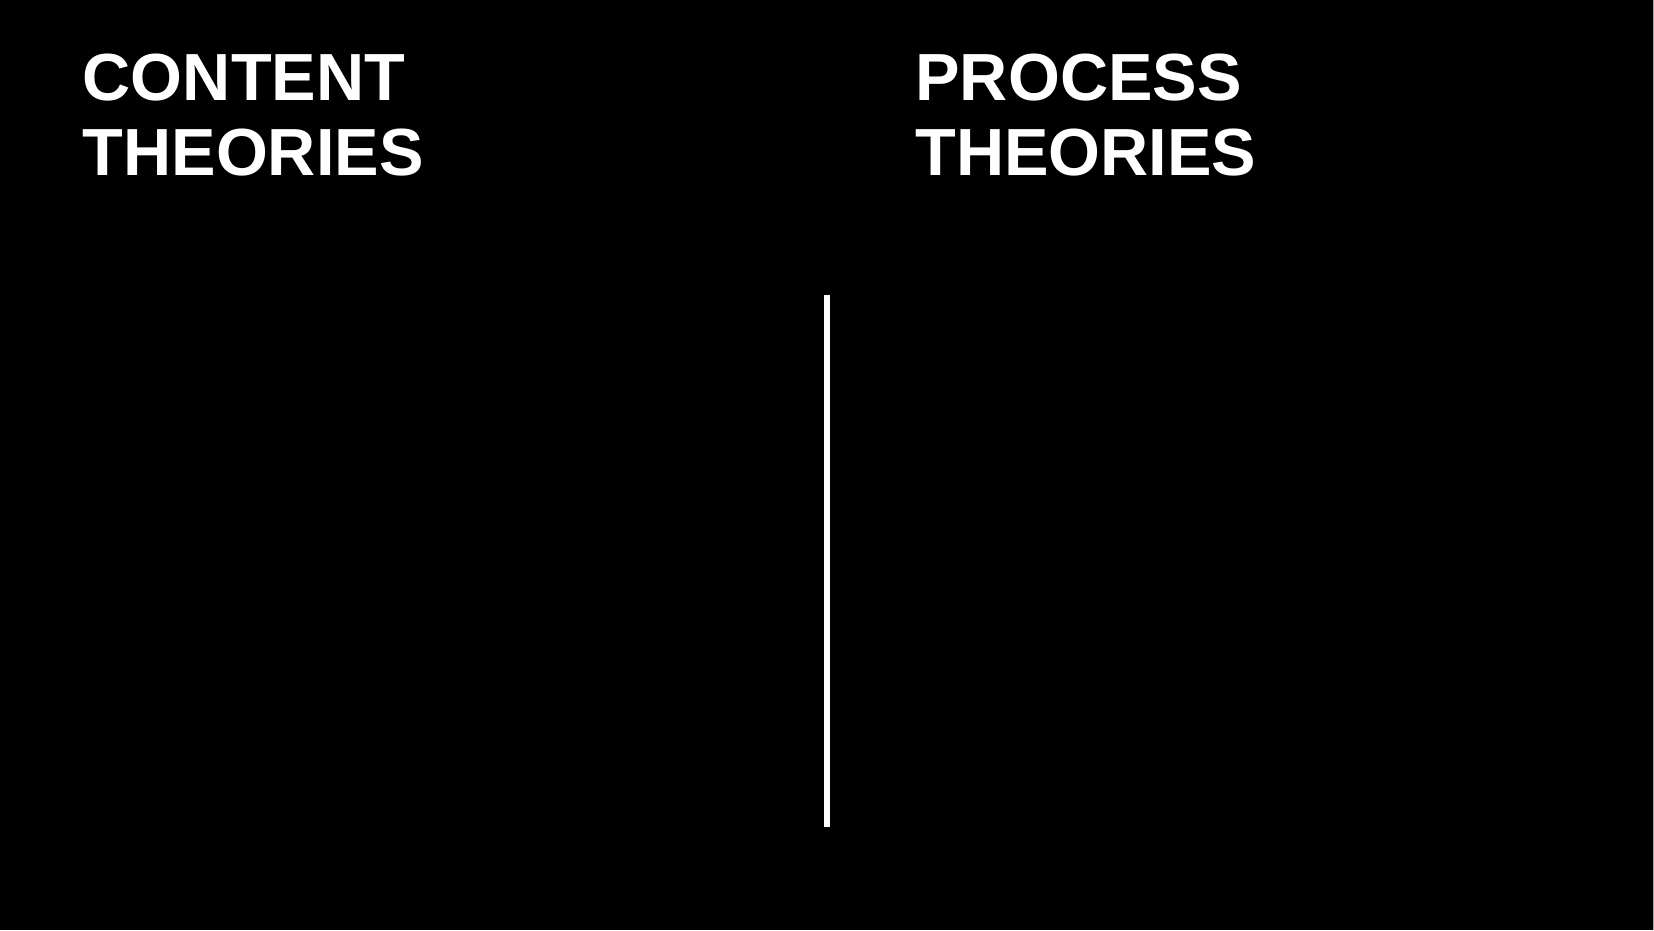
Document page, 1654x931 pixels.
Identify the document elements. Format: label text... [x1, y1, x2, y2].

title PROCESS THEORIES [915, 37, 1571, 193]
title CONTENT THEORIES [82, 37, 739, 193]
